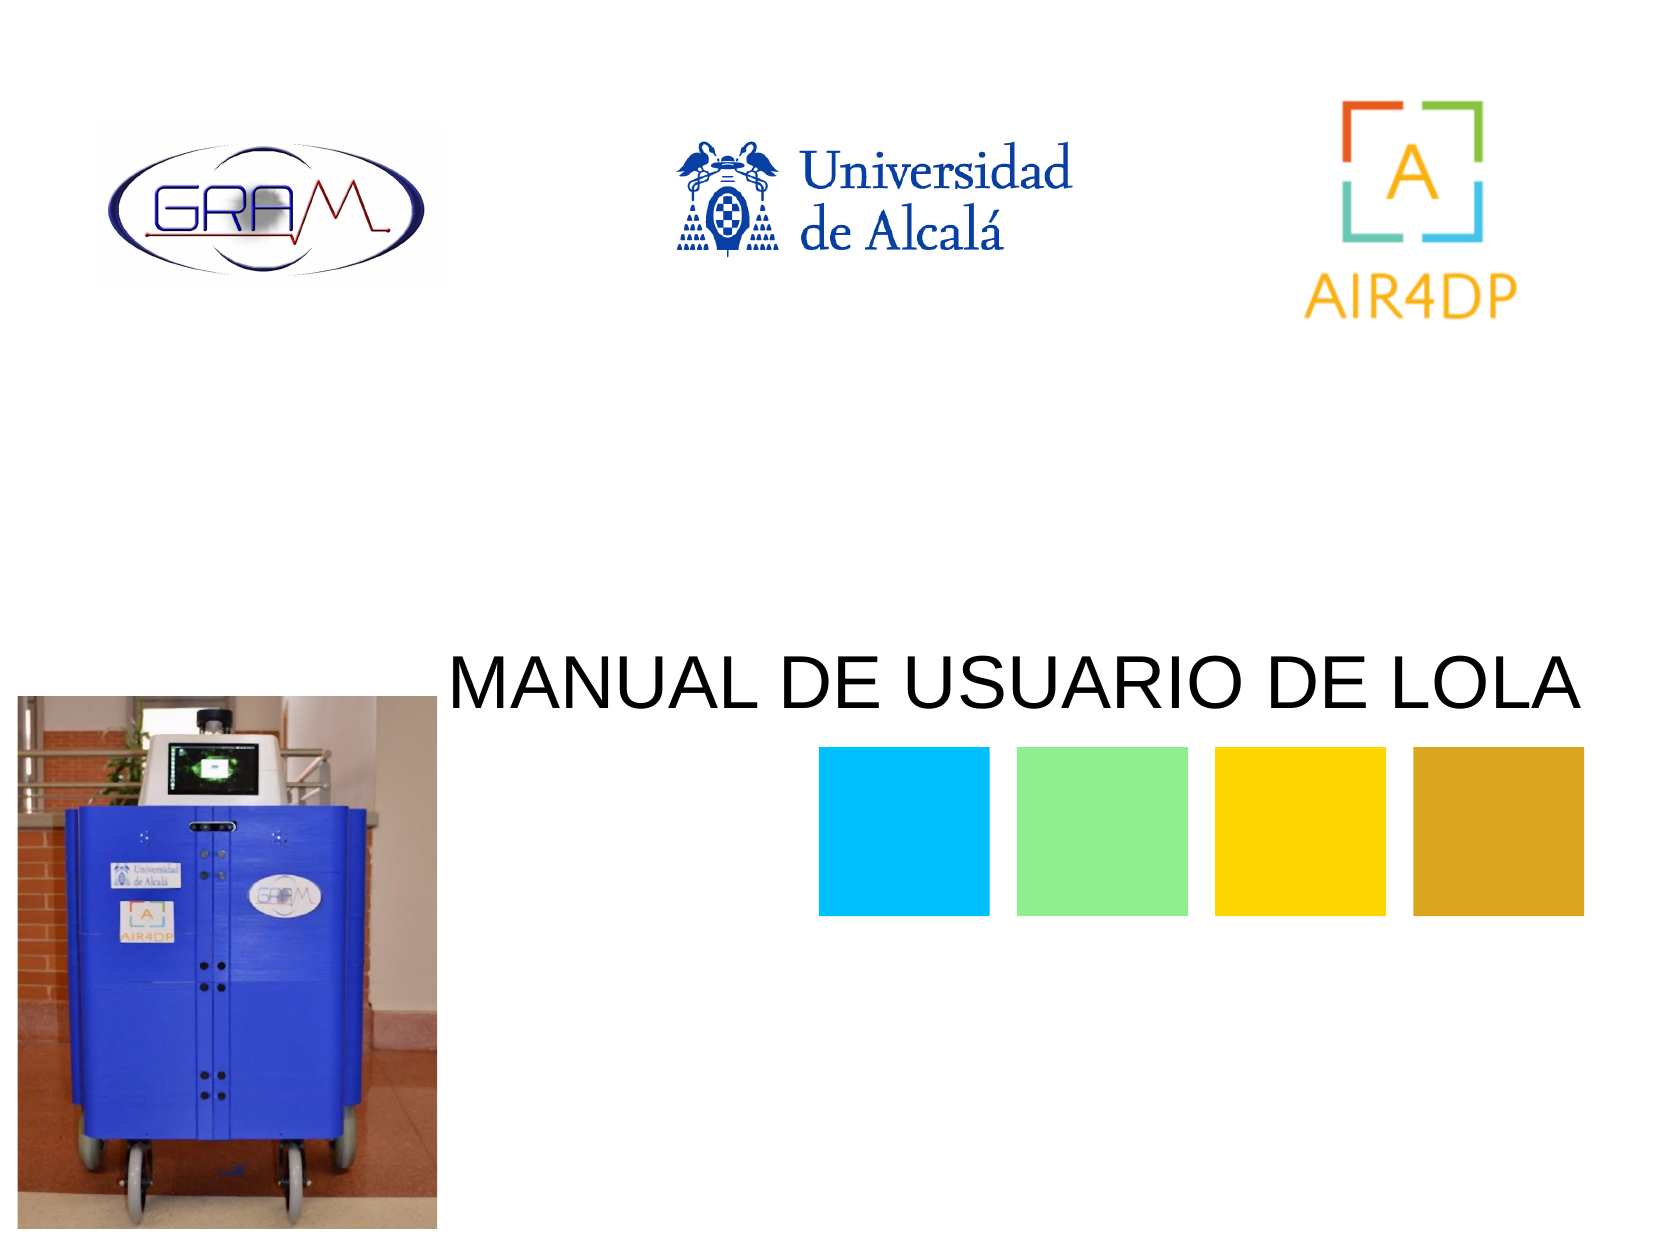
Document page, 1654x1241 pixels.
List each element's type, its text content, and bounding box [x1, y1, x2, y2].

title MANUAL DE USUARIO DE LOLA [389, 578, 1583, 786]
picture [94, 123, 445, 290]
picture [1300, 71, 1532, 349]
picture [614, 66, 1134, 331]
picture [17, 696, 438, 1229]
